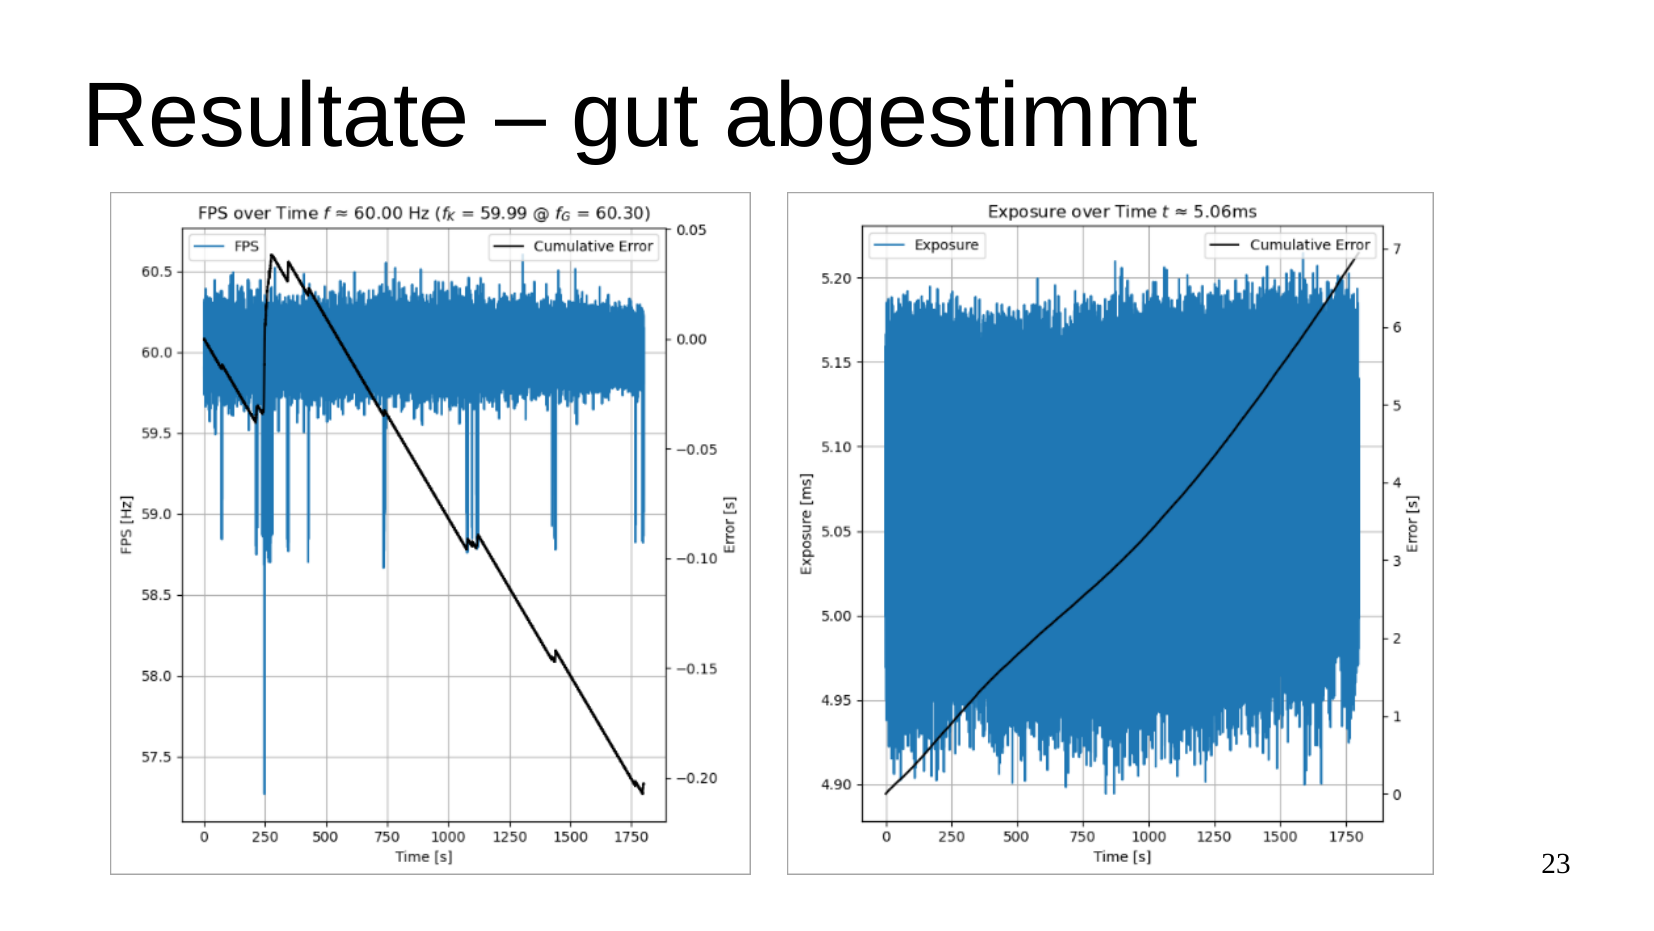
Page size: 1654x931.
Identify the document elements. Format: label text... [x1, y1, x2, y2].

title Resultate – gut abgestimmt [82, 37, 1571, 193]
picture [110, 192, 751, 875]
picture [787, 192, 1434, 875]
